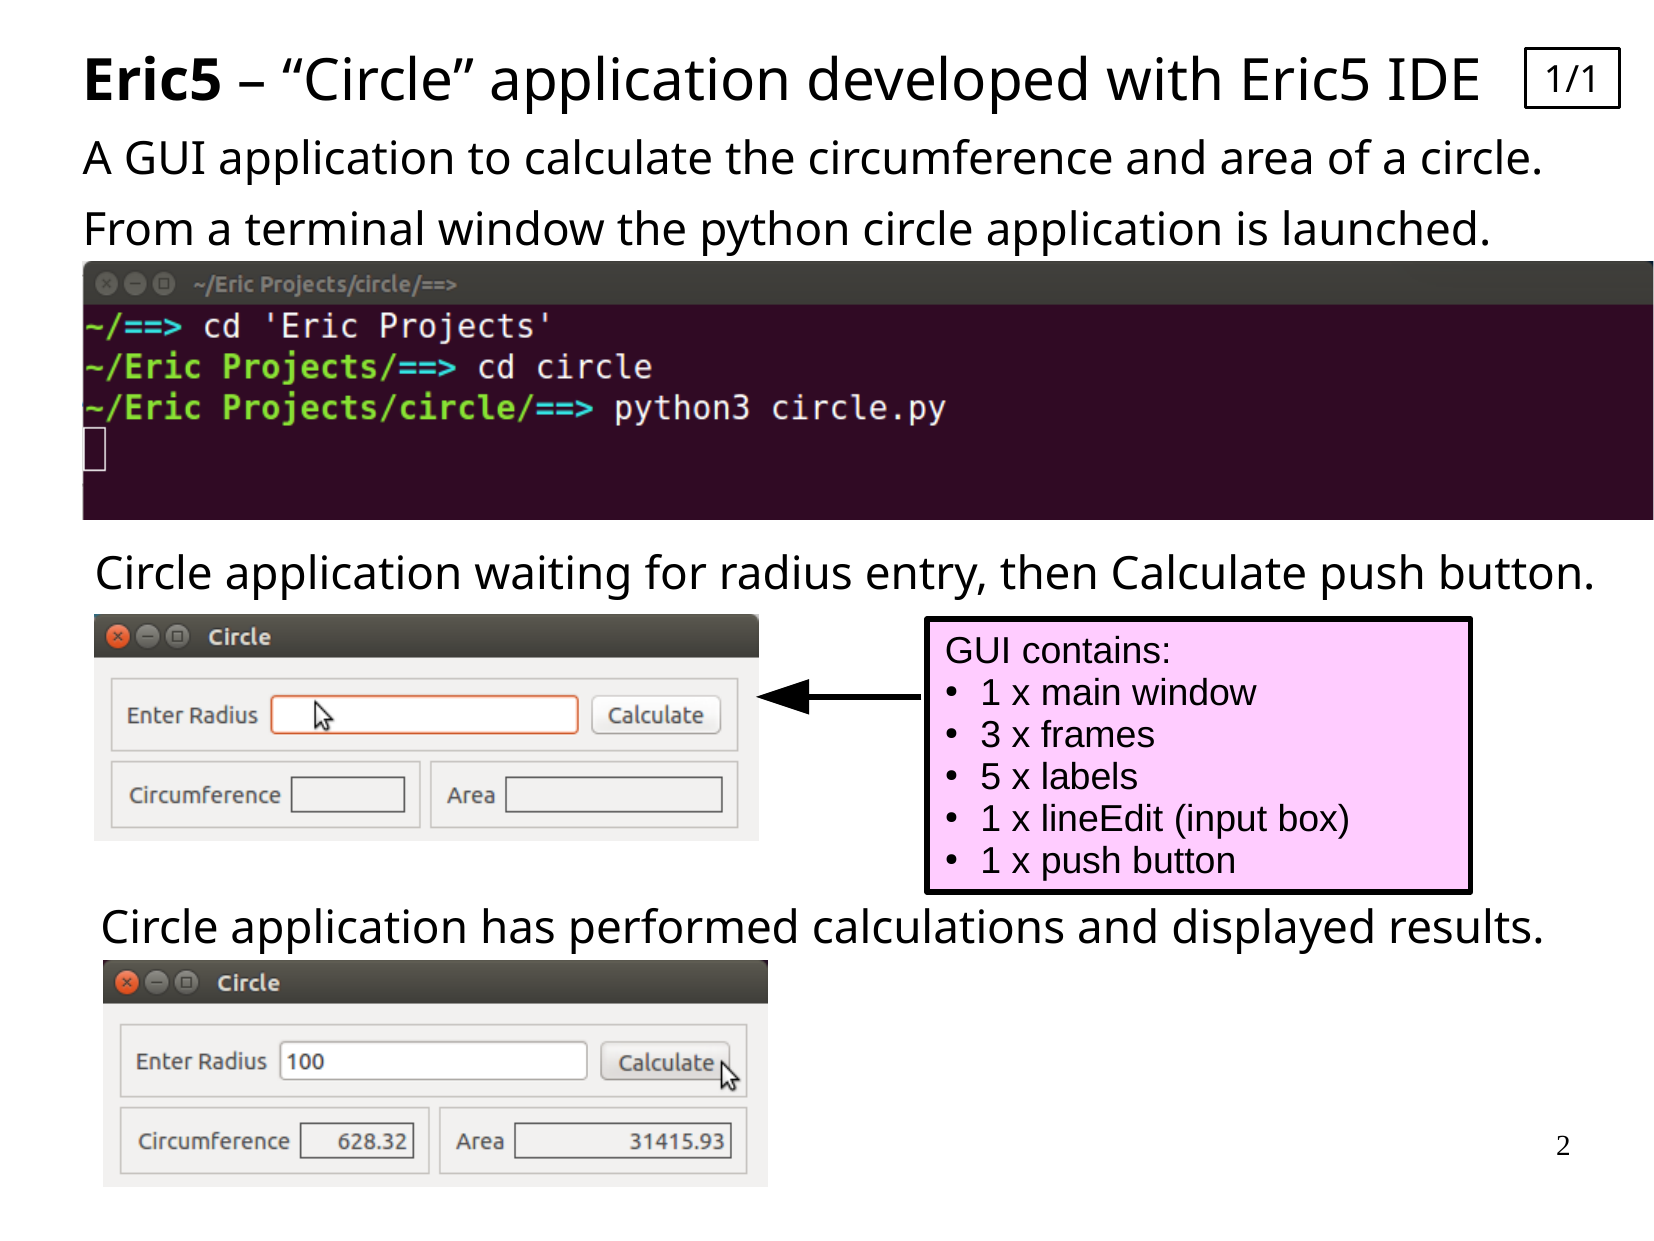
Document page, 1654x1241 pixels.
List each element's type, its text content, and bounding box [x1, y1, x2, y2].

picture [82, 261, 1654, 520]
picture [94, 614, 759, 841]
title Circle application waiting for radius entry, then Calculate push button. [94, 541, 1607, 602]
title Eric5 – “Circle” application developed with Eric5 IDE [82, 39, 1571, 116]
text_box GUI contains: 1 x main window 3 x frames 5 x labels 1 x lineEdit (input box) 1 x push button [927, 619, 1471, 892]
text_box 1/1 [1525, 48, 1620, 108]
picture [103, 960, 768, 1188]
title A GUI application to calculate the circumference and area of a circle. [82, 126, 1571, 187]
title Circle application has performed calculations and displayed results. [100, 896, 1589, 956]
title From a terminal window the python circle application is launched. [82, 197, 1571, 258]
